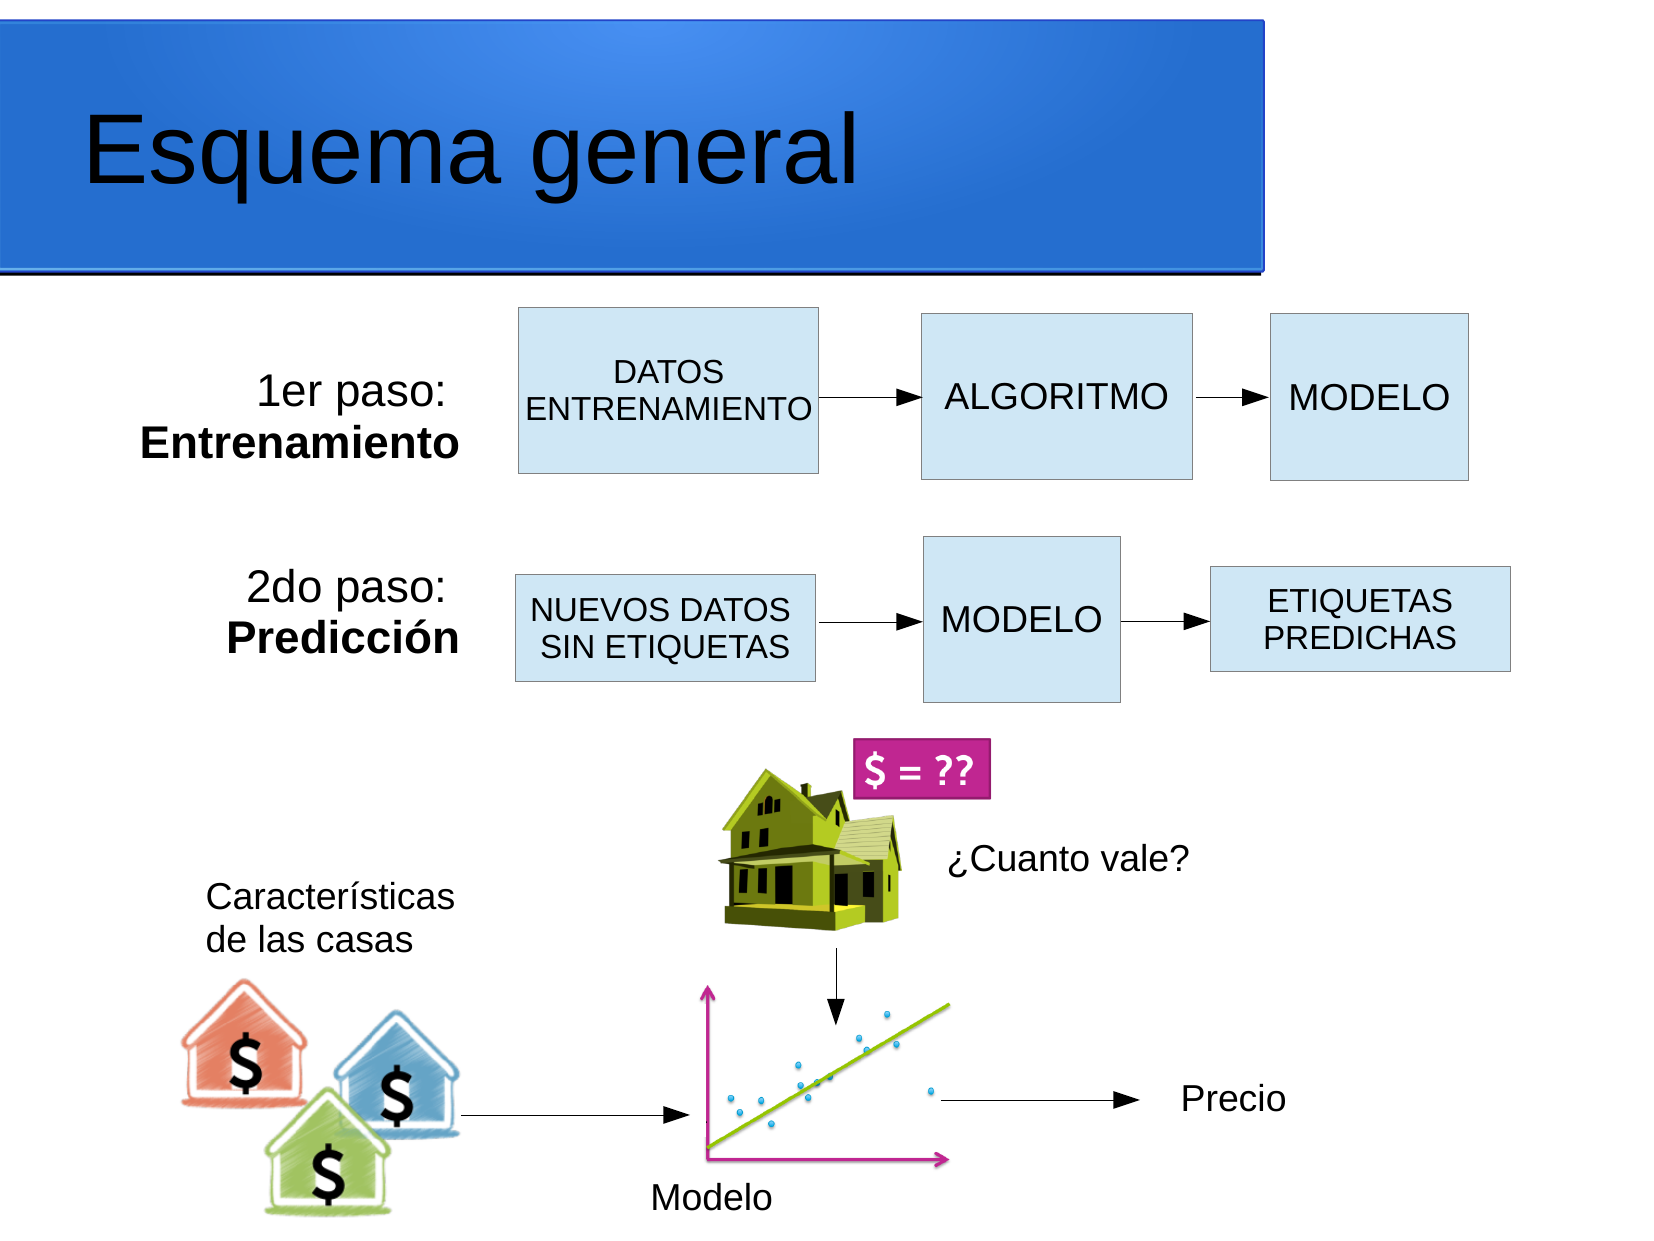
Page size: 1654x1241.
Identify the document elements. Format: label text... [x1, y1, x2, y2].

text_box MODELO [923, 536, 1121, 703]
picture [690, 974, 958, 1177]
text_box Modelo [635, 1169, 909, 1227]
title Esquema general [82, 47, 1235, 252]
text_box ¿Cuanto vale? [931, 829, 1307, 887]
text_box ALGORITMO [921, 313, 1193, 480]
picture [716, 728, 996, 937]
text_box ETIQUETAS PREDICHAS [1210, 566, 1511, 672]
text_box Características de las casas [190, 868, 497, 1010]
text_box MODELO [1270, 313, 1469, 481]
text_box Precio [1165, 1070, 1318, 1128]
text_box NUEVOS DATOS SIN ETIQUETAS [515, 574, 816, 682]
text_box 1er paso: Entrenamiento 2do paso: Predicción [124, 357, 476, 672]
picture [161, 973, 484, 1236]
text_box DATOS ENTRENAMIENTO [518, 307, 819, 474]
